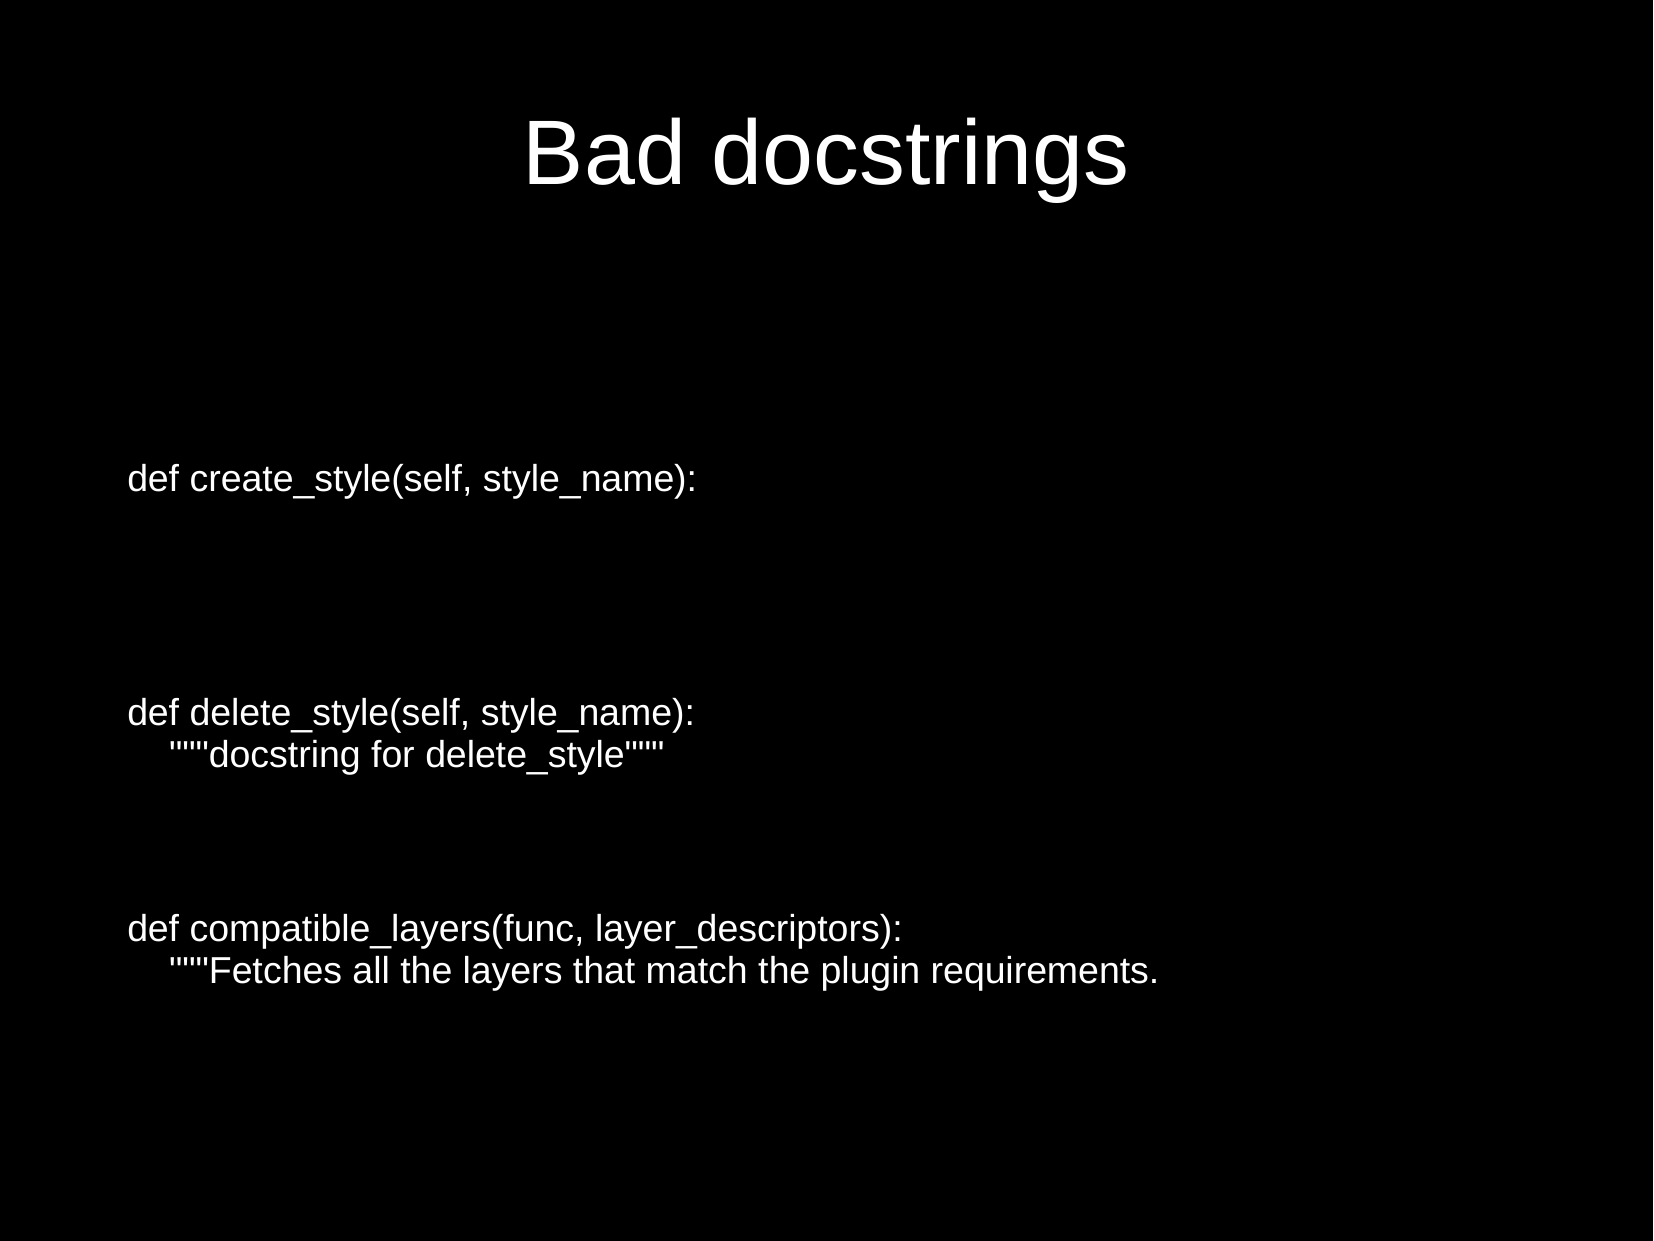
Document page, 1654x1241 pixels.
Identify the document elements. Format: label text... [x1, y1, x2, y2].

text_box def create_style(self, style_name): [112, 450, 797, 591]
text_box def delete_style(self, style_name): """docstring for delete_style""" [112, 684, 797, 826]
title Bad docstrings [82, 49, 1571, 257]
text_box def compatible_layers(func, layer_descriptors): """Fetches all the layers that match the plugin requirements. [112, 900, 1175, 999]
